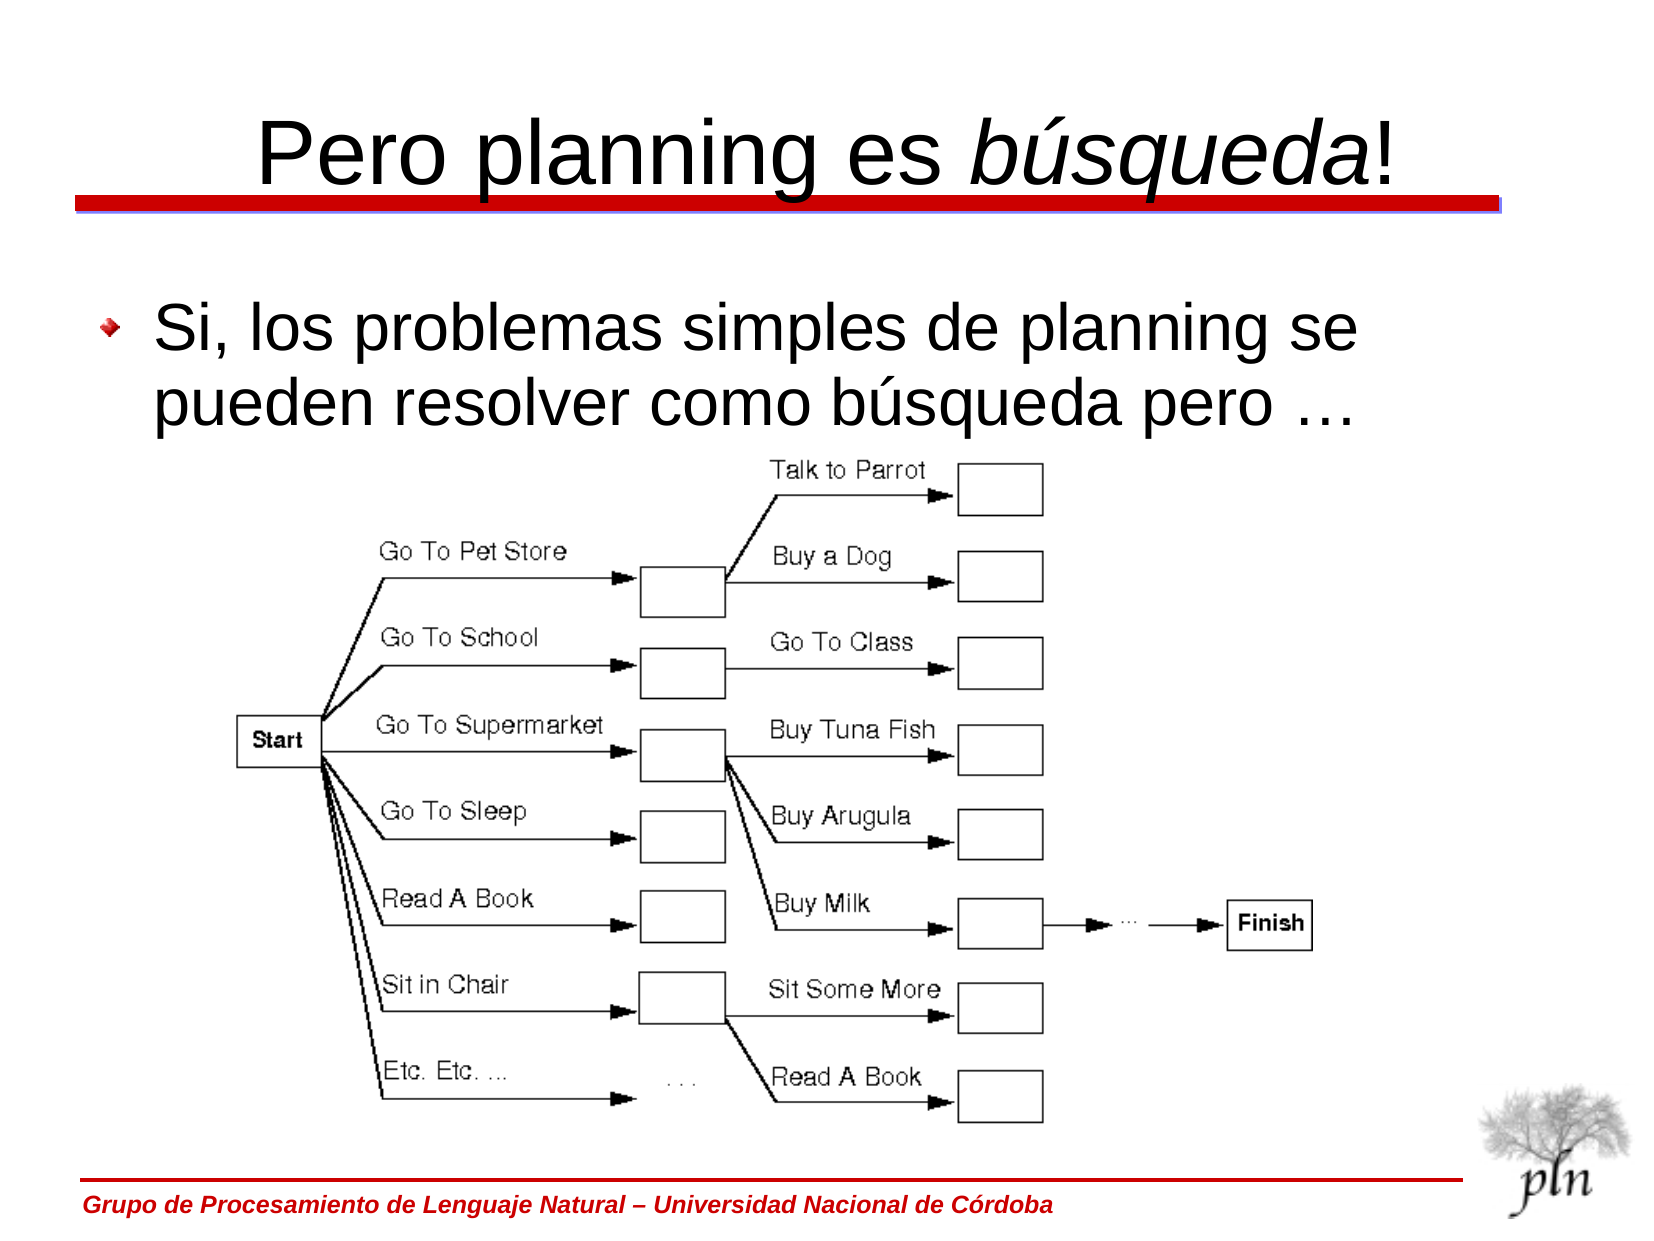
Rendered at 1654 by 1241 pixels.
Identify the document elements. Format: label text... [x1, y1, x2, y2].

picture [1477, 1083, 1635, 1219]
list Si, los problemas simples de planning se pueden resolver como búsqueda pero … [82, 290, 1571, 1109]
title Pero planning es búsqueda! [82, 56, 1571, 250]
picture [235, 454, 1313, 1126]
